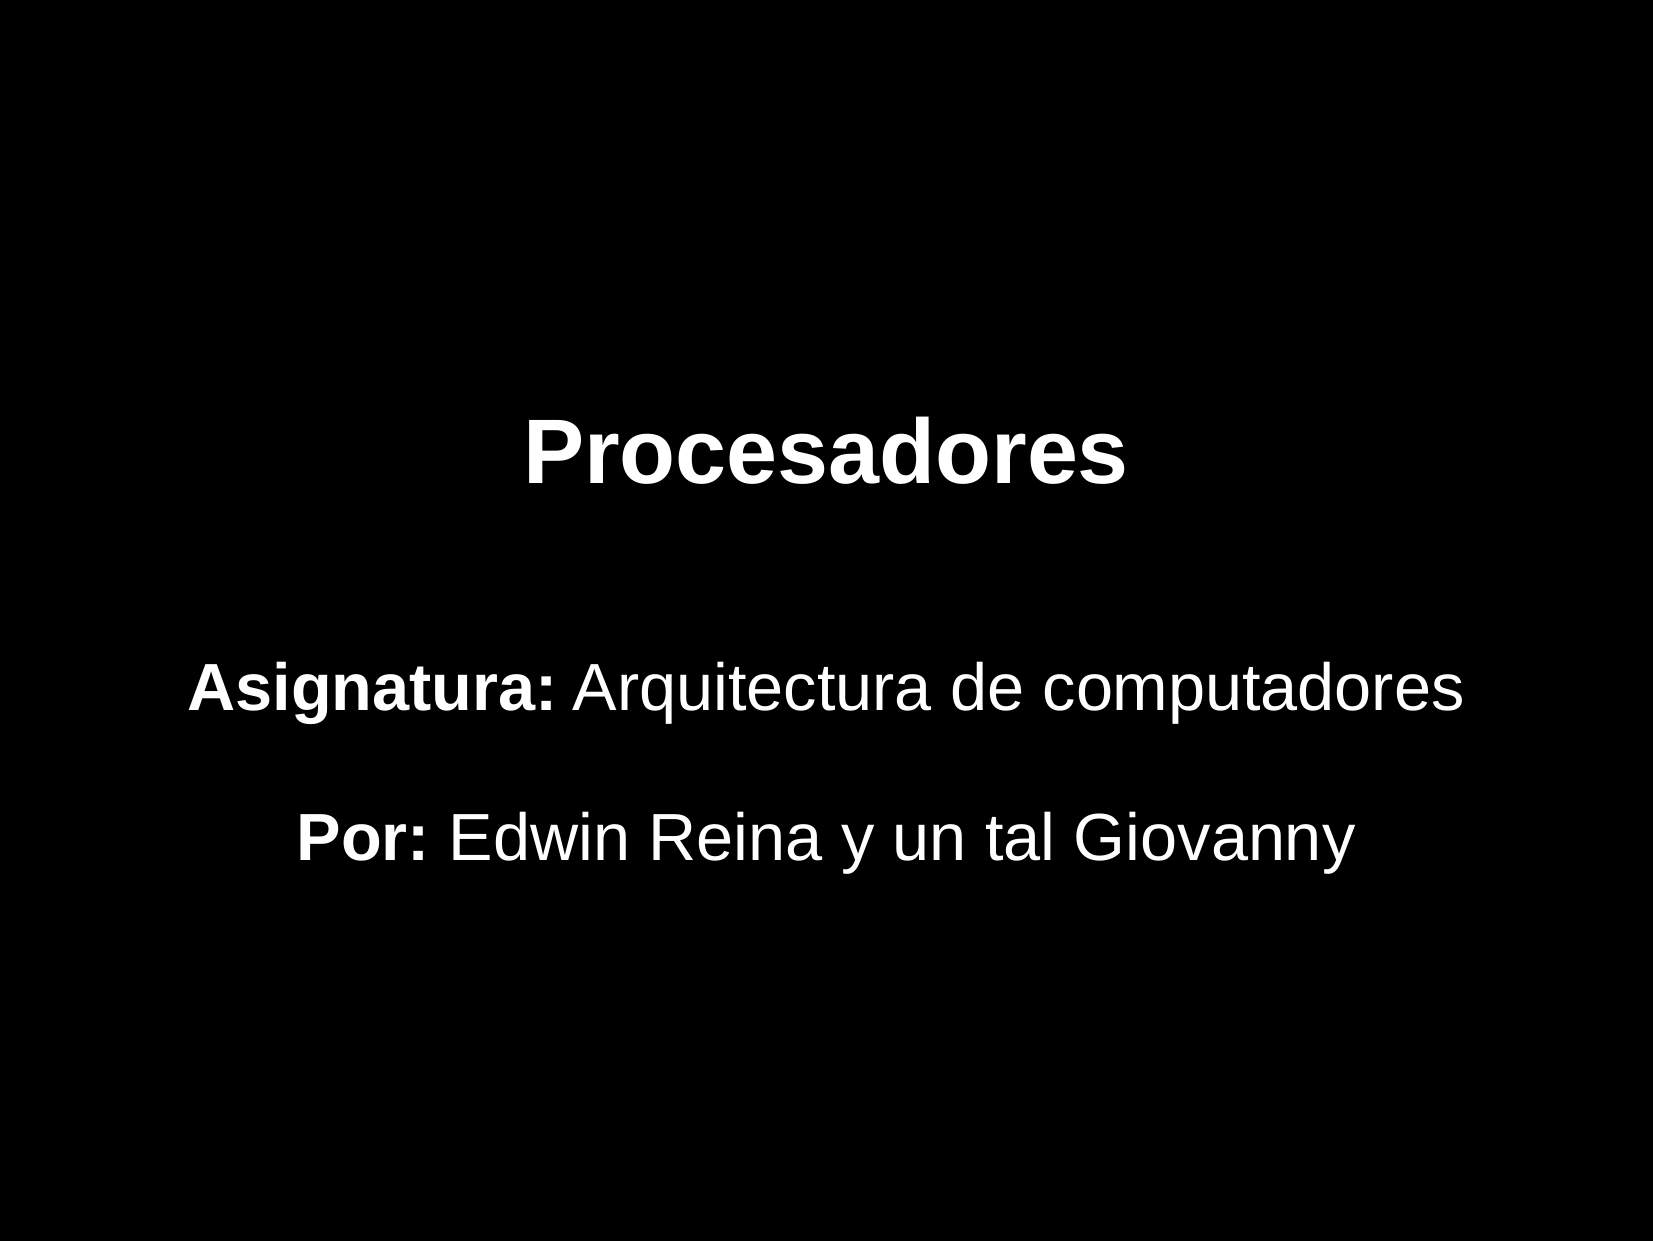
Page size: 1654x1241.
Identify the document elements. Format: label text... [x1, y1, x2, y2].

subtitle Asignatura: Arquitectura de computadores Por: Edwin Reina y un tal Giovanny [82, 290, 1571, 1010]
